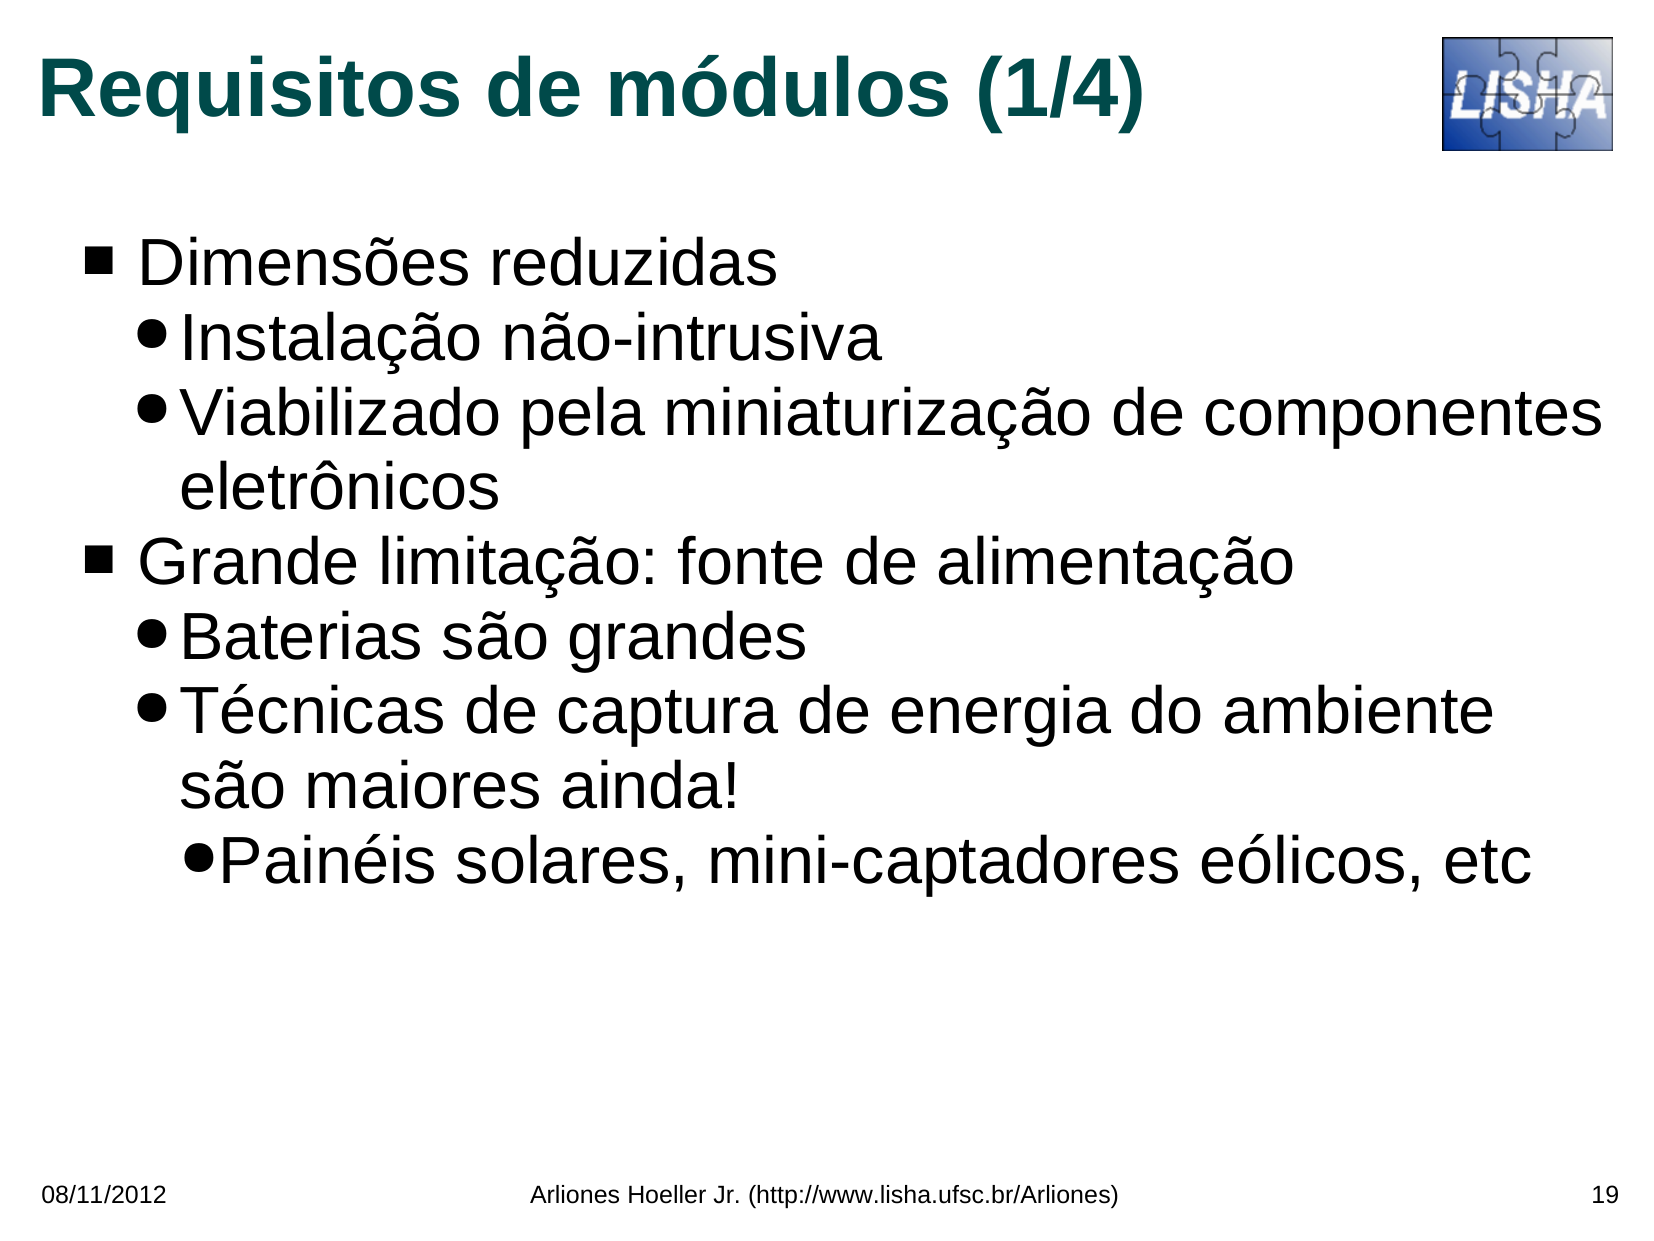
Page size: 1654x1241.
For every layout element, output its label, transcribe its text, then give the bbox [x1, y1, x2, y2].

title Requisitos de módulos (1/4) [37, 37, 1426, 151]
picture [1442, 37, 1613, 151]
list Dimensões reduzidas Instalação não-intrusiva Viabilizado pela miniaturização de componentes eletrônicos Grande limitação: fonte de alimentação Baterias são grandes Técnicas de captura de energia do ambiente são maiores ainda! Painéis solares, mini-captadores eólicos, etc [37, 225, 1613, 1003]
